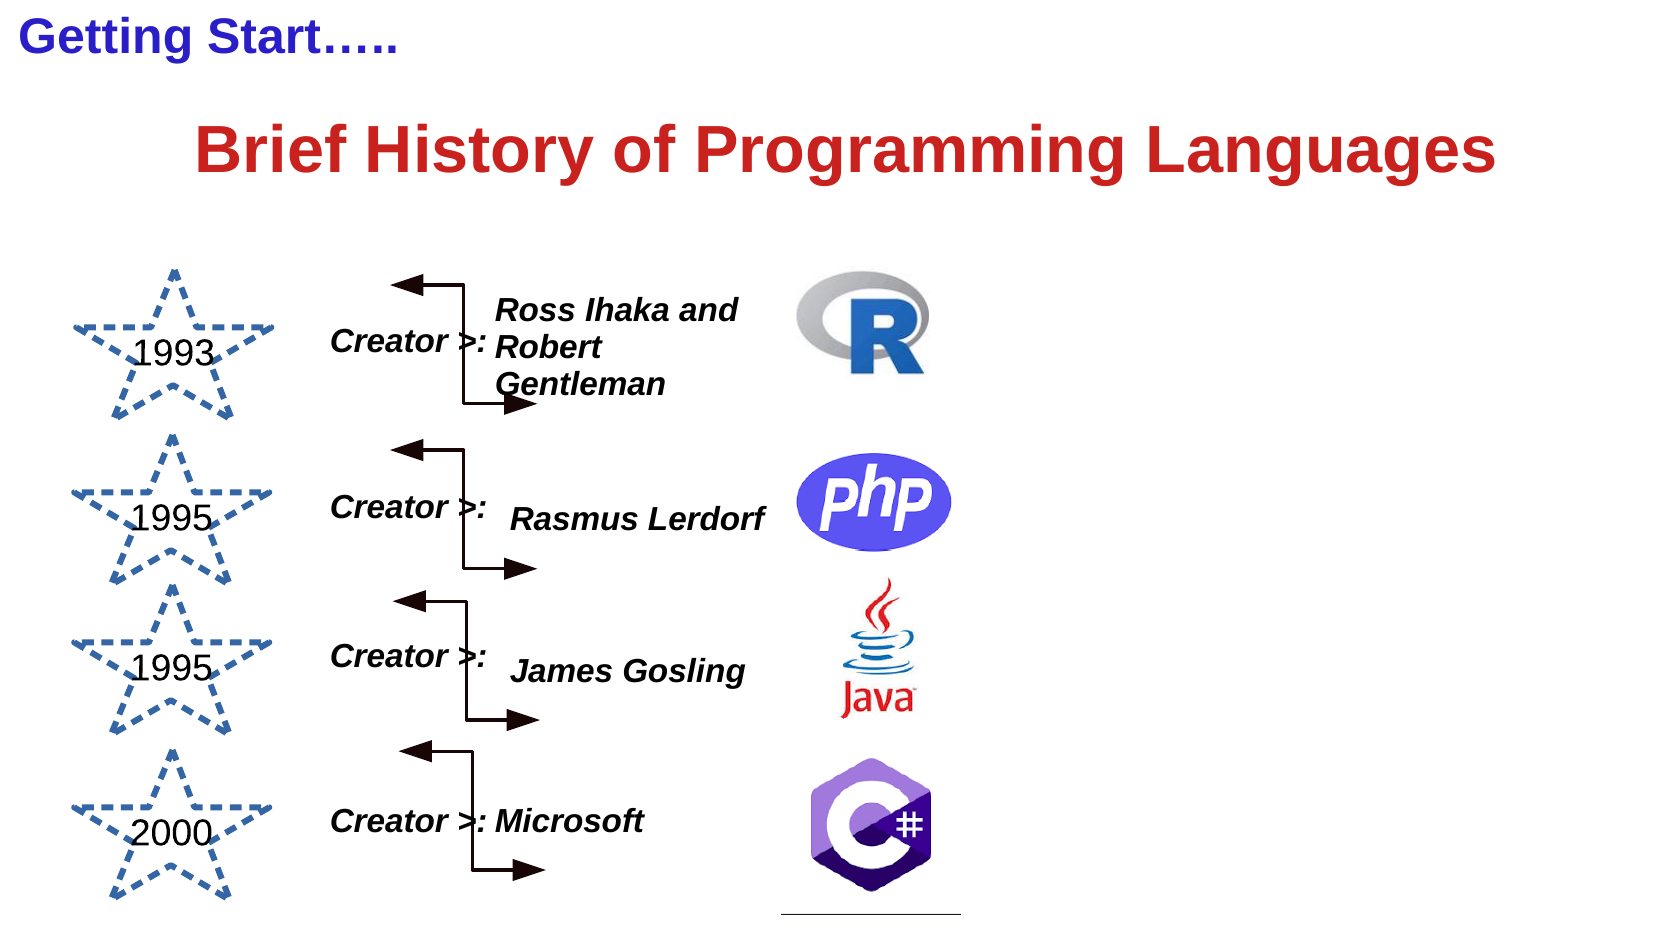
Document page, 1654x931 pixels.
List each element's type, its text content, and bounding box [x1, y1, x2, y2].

text_box Creator >: [315, 315, 480, 404]
picture [781, 747, 961, 916]
text_box Brief History of Programming Languages [180, 105, 1531, 269]
text_box 2000 [197, 822, 208, 842]
text_box Getting Start….. [0, 1, 419, 72]
text_box Creator >: [315, 481, 526, 571]
text_box 2000 [74, 750, 270, 901]
picture [780, 224, 989, 726]
text_box Creator >: [315, 630, 526, 719]
text_box Creator >: [315, 795, 480, 884]
text_box 1995 [74, 435, 270, 586]
text_box Ross Ihaka and Robert Gentleman [480, 283, 766, 410]
text_box 1993 [76, 270, 272, 421]
text_box James Gosling [495, 645, 781, 721]
text_box Microsoft [480, 795, 766, 916]
text_box 1995 [74, 585, 270, 736]
text_box Rasmus Lerdorf [495, 492, 781, 569]
